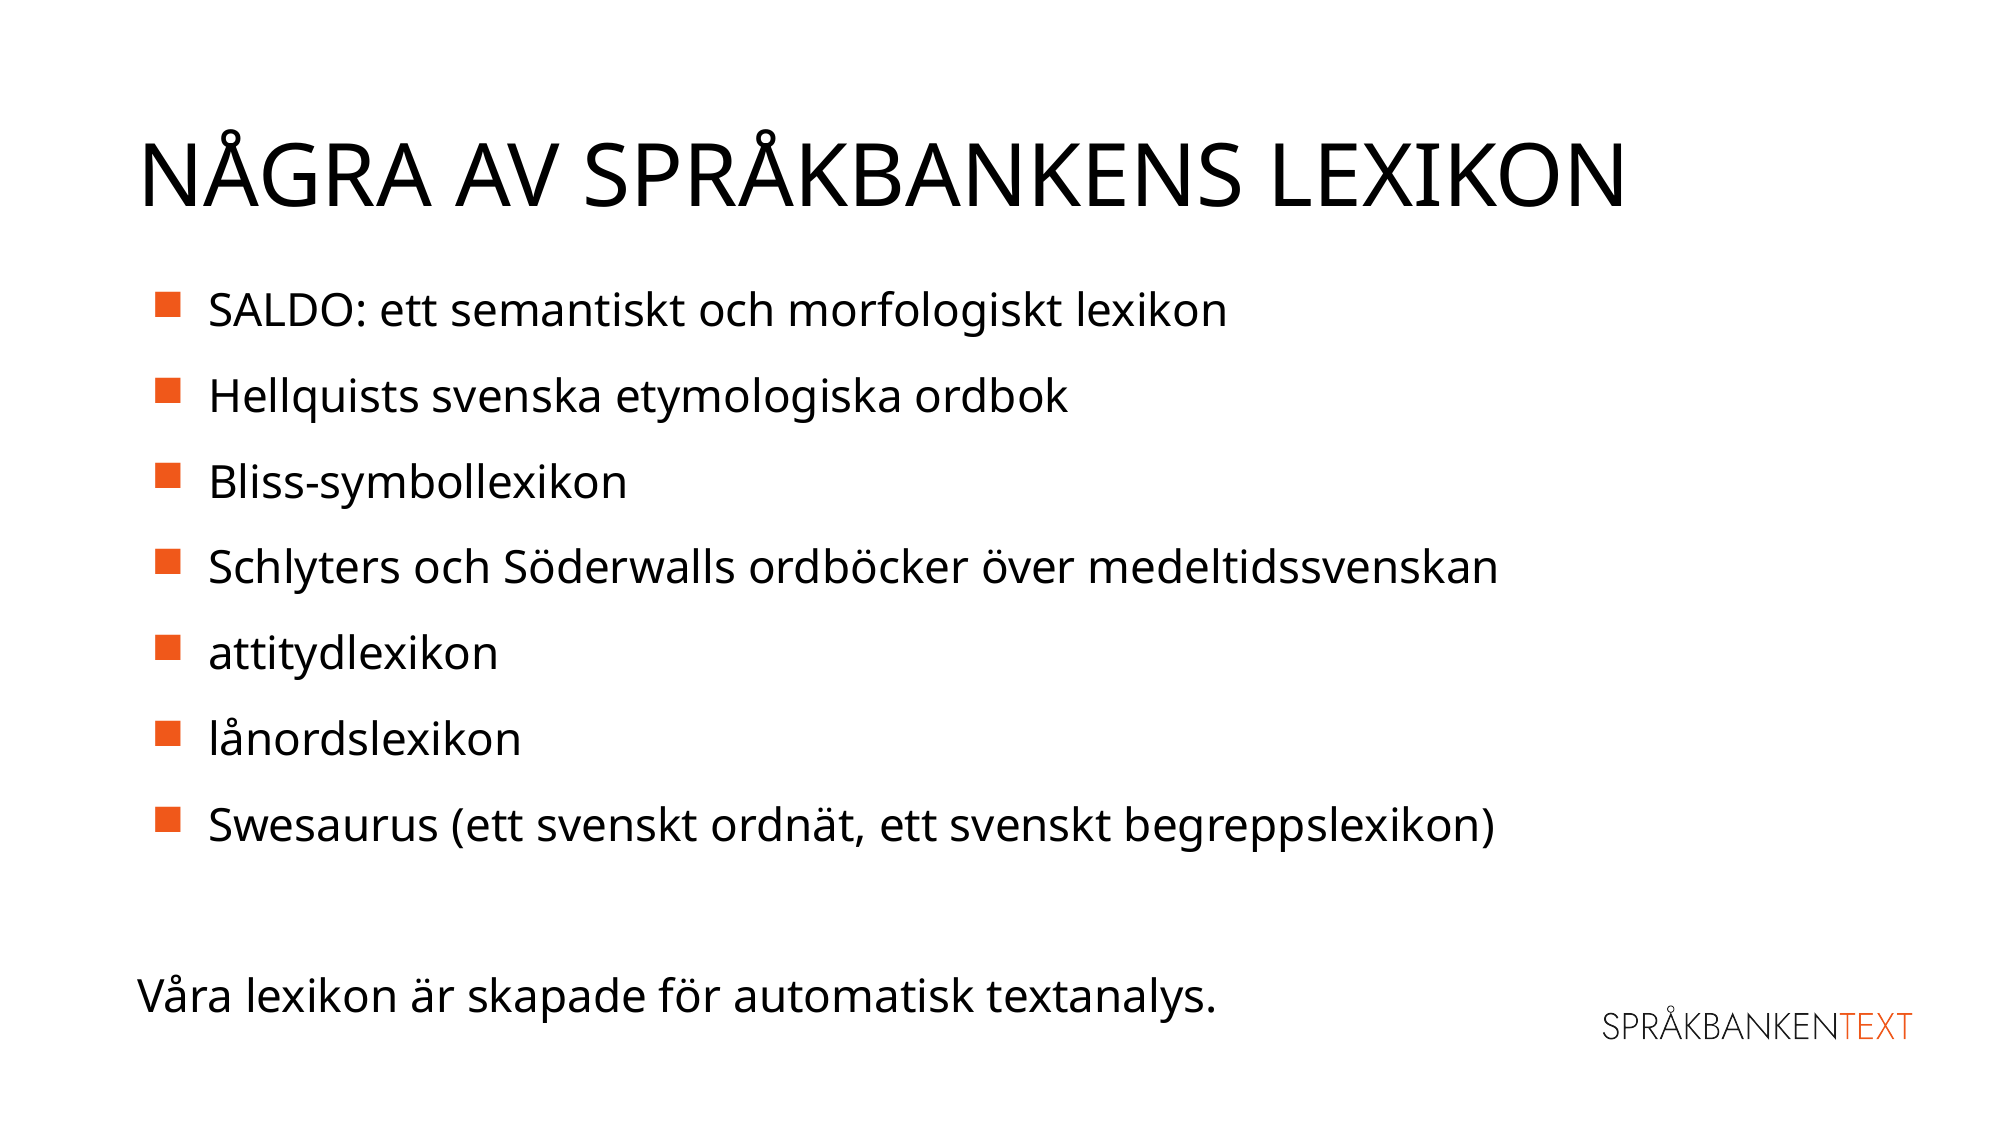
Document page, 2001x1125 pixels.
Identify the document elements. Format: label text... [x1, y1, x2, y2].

picture [1861, 998, 1959, 1125]
title Några av Språkbankens lexikon [137, 109, 1863, 236]
list SALDO: ett semantiskt och morfologiskt lexikon Hellquists svenska etymologiska ordbok Bliss-symbollexikon Schlyters och Söderwalls ordböcker över medeltidssvenskan attitydlexikon lånordslexikon Swesaurus (ett svenskt ordnät, ett svenskt begreppslexikon) Våra lexikon är skapade för automatisk textanalys. [137, 281, 1861, 1055]
